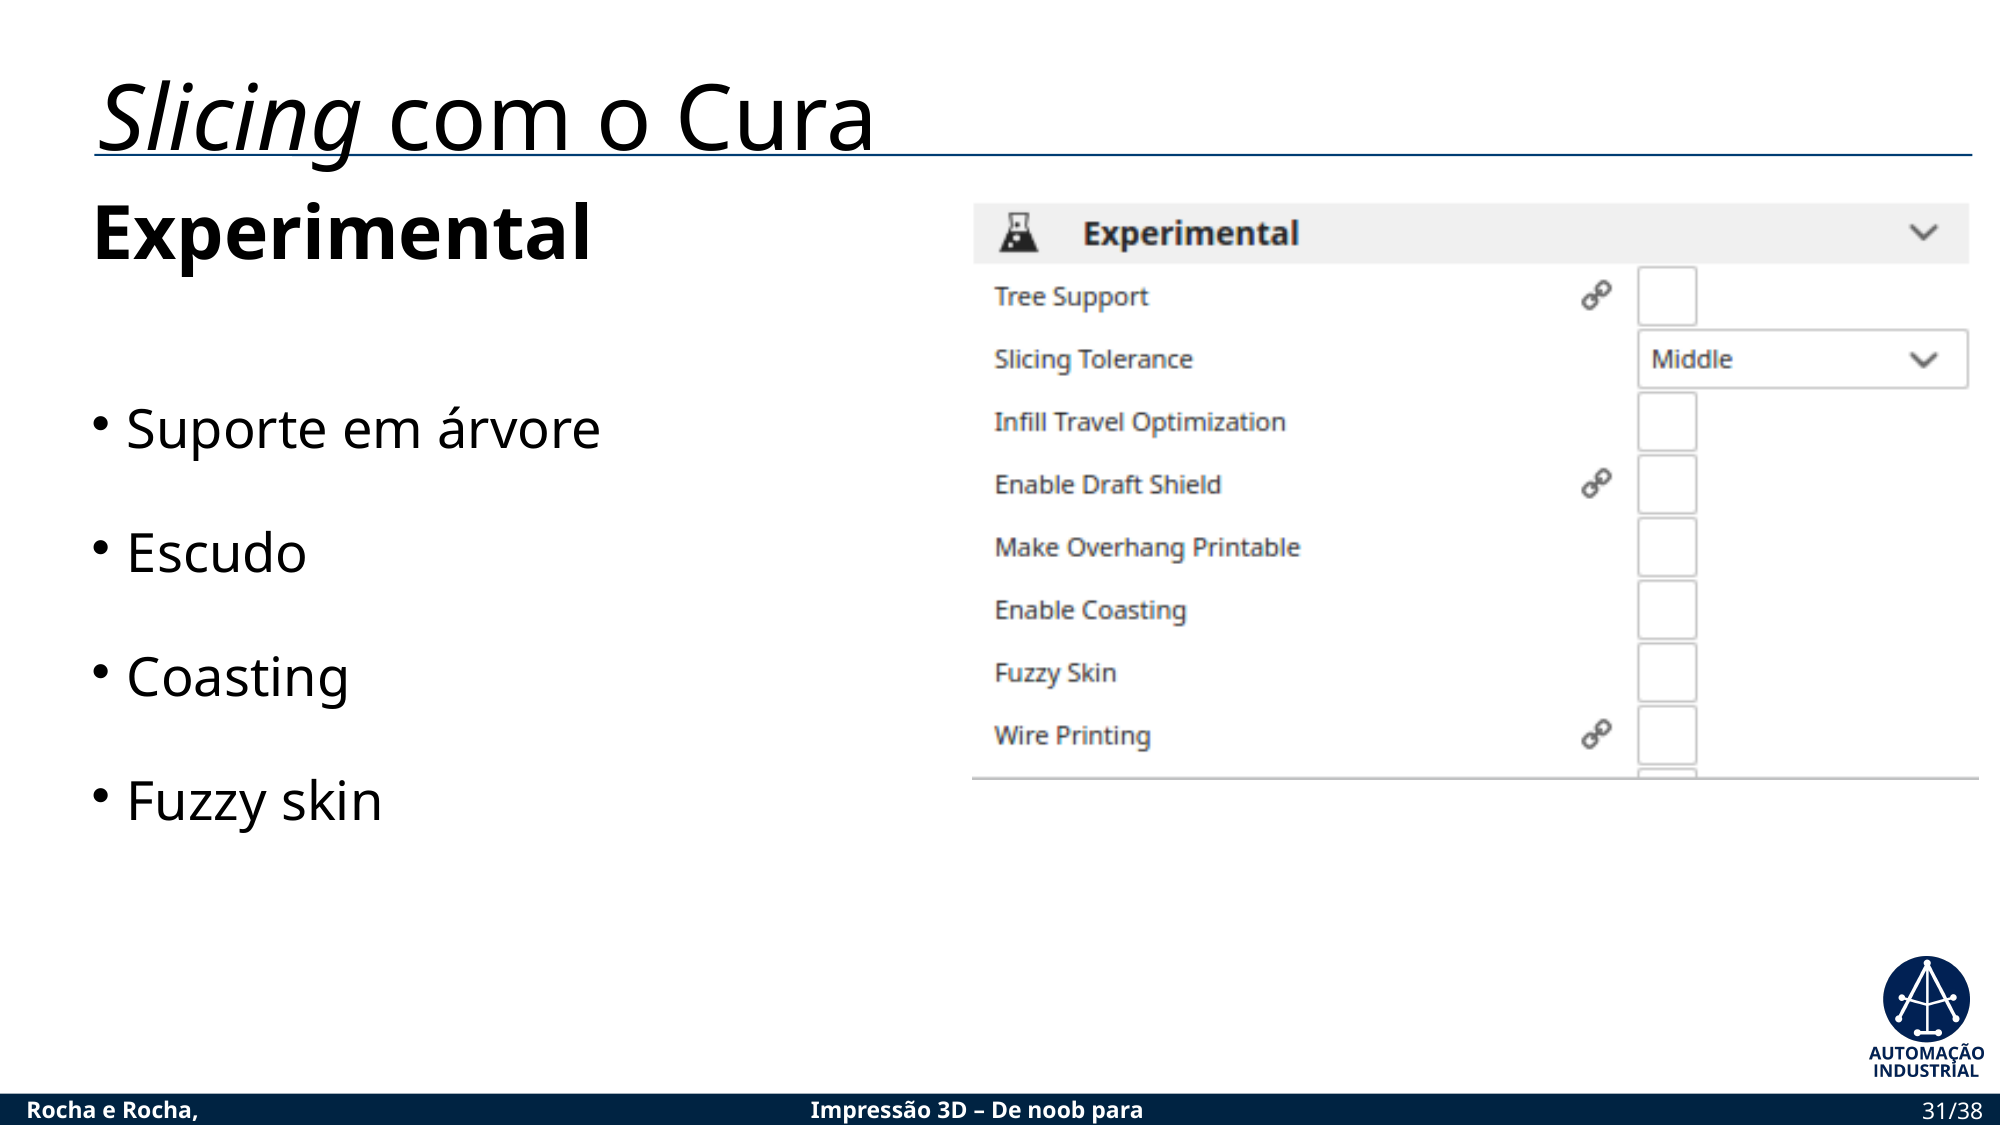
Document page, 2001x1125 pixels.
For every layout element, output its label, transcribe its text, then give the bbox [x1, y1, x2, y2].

picture [972, 197, 1979, 780]
text_box Slicing com o Cura [84, 12, 1809, 197]
text_box Experimental Suporte em árvore Escudo Coasting Fuzzy skin [76, 177, 998, 683]
picture [1869, 956, 1984, 1077]
